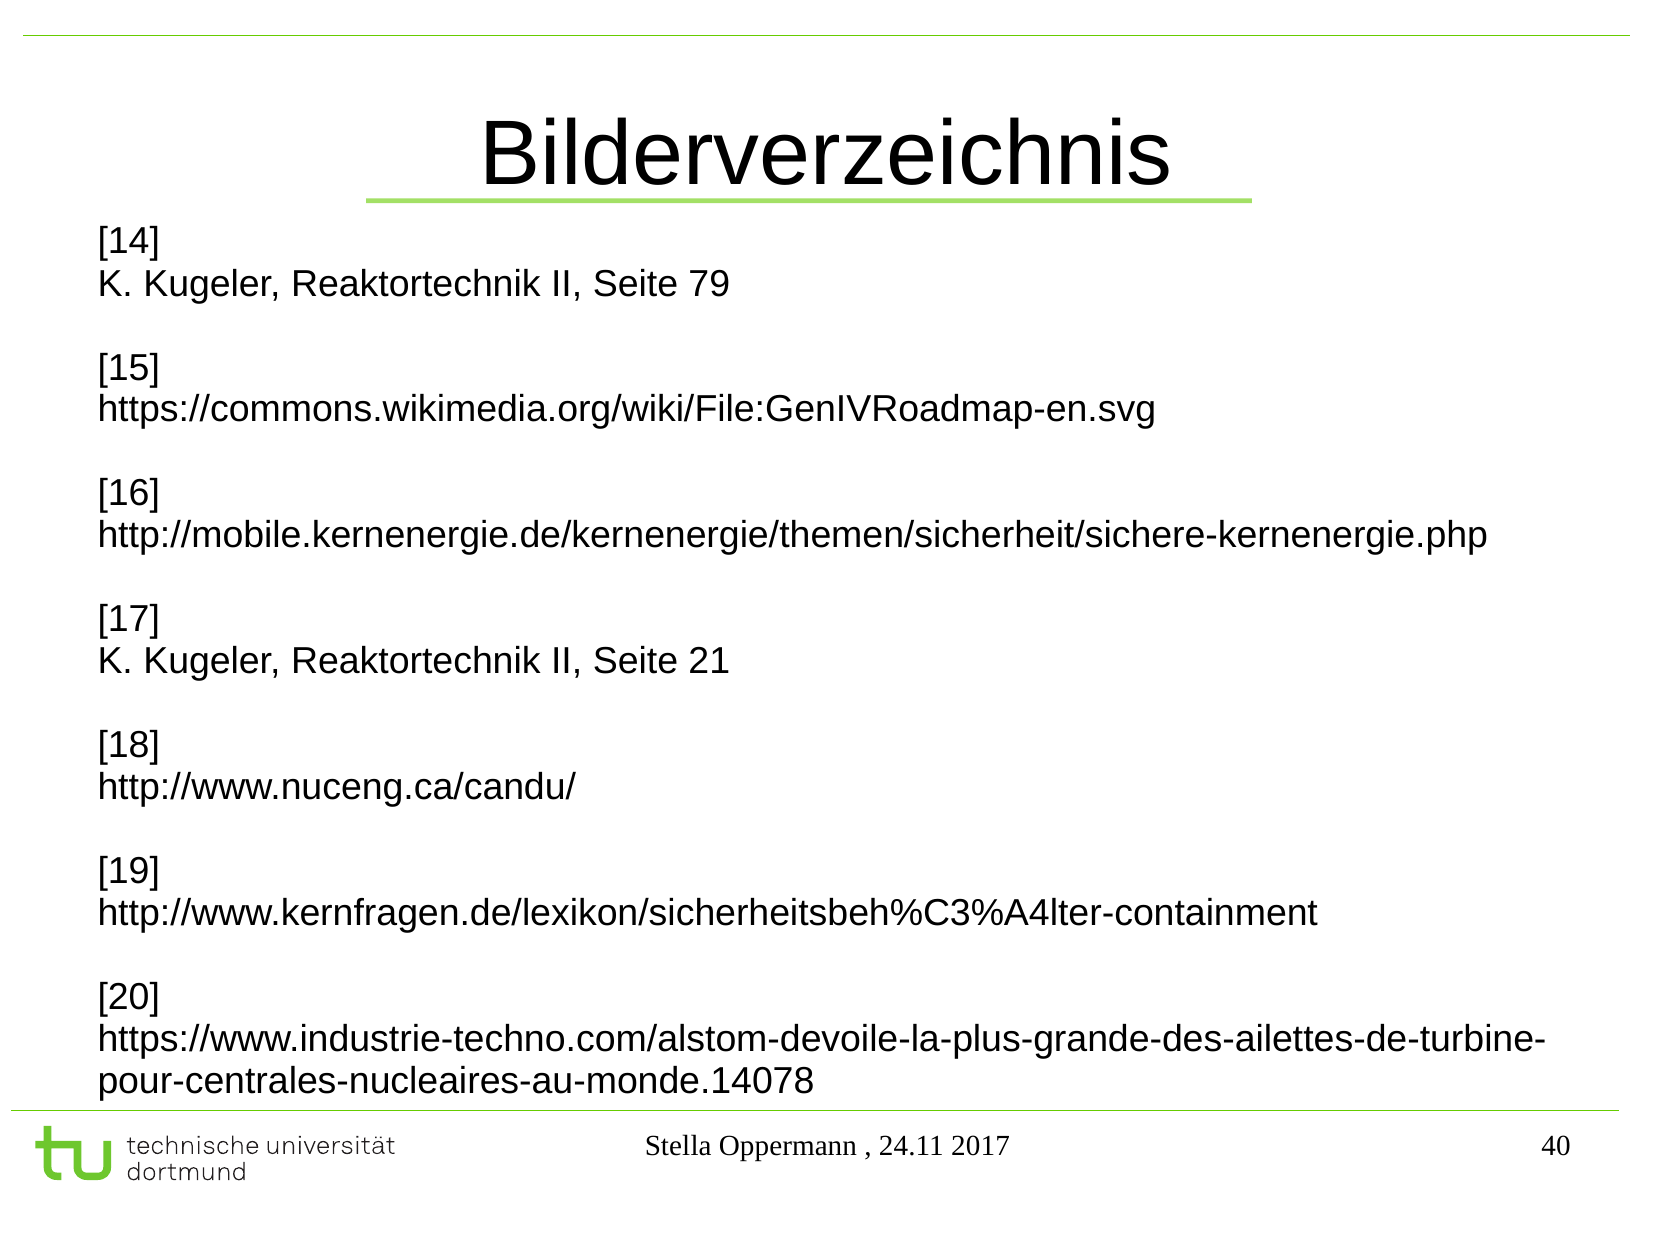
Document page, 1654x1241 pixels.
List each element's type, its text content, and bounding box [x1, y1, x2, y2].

title Bilderverzeichnis [82, 49, 1571, 212]
chart [35, 1125, 82, 1241]
text_box [14] K. Kugeler, Reaktortechnik II, Seite 79 [15] https://commons.wikimedia.org/wiki/File:GenIVRoadmap-en.svg [16] http://mobile.kernenergie.de/kernenergie/themen/sicherheit/sichere-kernenergie.php [17] K. Kugeler, Reaktortechnik II, Seite 21 [18] http://www.nuceng.ca/candu/ [19] http://www.kernfragen.de/lexikon/sicherheitsbeh%C3%A4lter-containment [20] https://www.industrie-techno.com/alstom-devoile-la-plus-grande-des-ailettes-de-turbine-pour-centrales-nucleaires-au-monde.14078 [82, 212, 1595, 1241]
